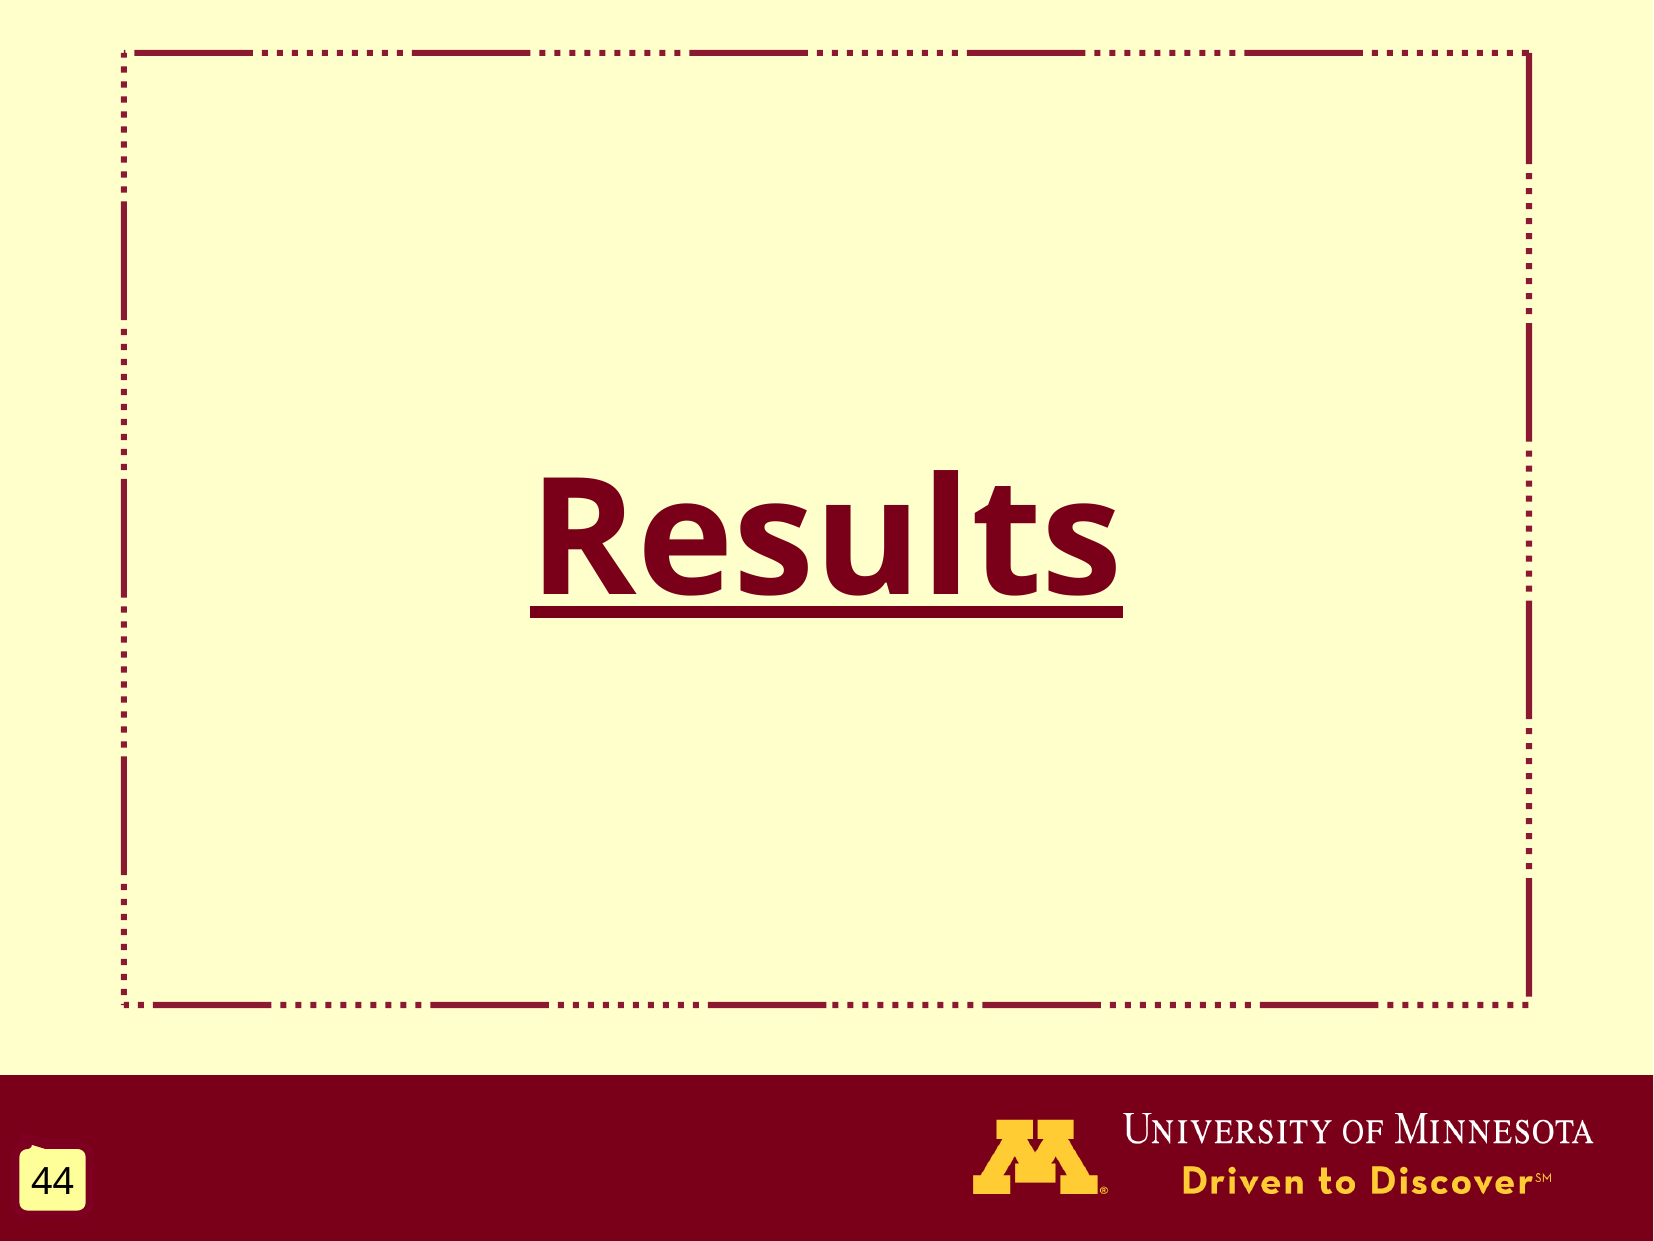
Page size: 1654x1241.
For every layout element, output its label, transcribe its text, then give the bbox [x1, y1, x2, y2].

title Results [123, 52, 1529, 1006]
picture [0, 1075, 1654, 1241]
text_box 44 [15, 1137, 91, 1216]
